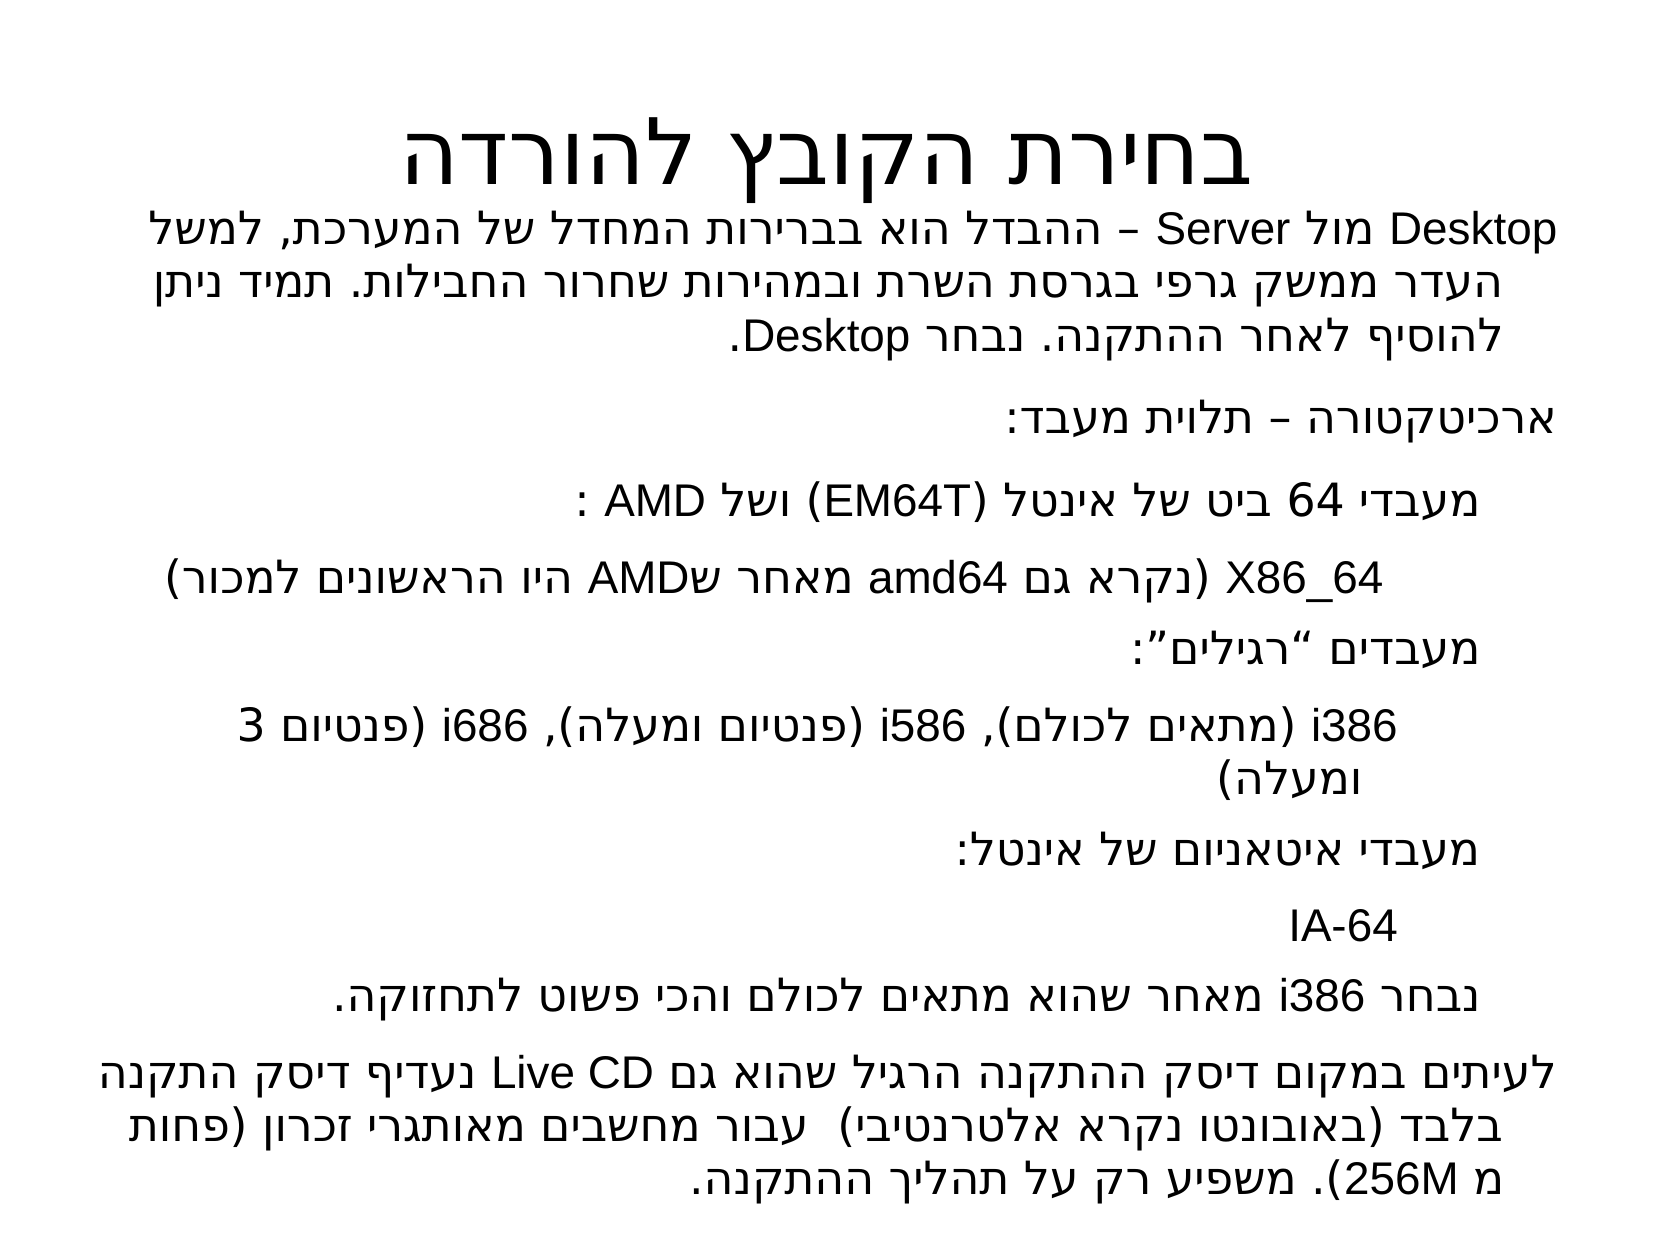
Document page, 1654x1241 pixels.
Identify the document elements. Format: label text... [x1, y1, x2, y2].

list Desktop מול Server – ההבדל הוא בברירות המחדל של המערכת, למשל העדר ממשק גרפי בגרסת השרת ובמהירות שחרור החבילות. תמיד ניתן להוסיף לאחר ההתקנה. נבחר Desktop. ארכיטקטורה – תלוית מעבד: מעבדי 64 ביט של אינטל (EM64T) ושל AMD : X86_64 (נקרא גם amd64 מאחר שAMD היו הראשונים למכור) מעבדים “רגילים”: i386 (מתאים לכולם), i586 (פנטיום ומעלה), i686 (פנטיום 3 ומעלה) מעבדי איטאניום של אינטל: IA-64 נבחר i386 מאחר שהוא מתאים לכולם והכי פשוט לתחזוקה. לעיתים במקום דיסק ההתקנה הרגיל שהוא גם Live CD נעדיף דיסק התקנה בלבד (באובונטו נקרא אלטרנטיבי) עבור מחשבים מאותגרי זכרון (פחות מ 256M). משפיע רק על תהליך ההתקנה. [86, 201, 1576, 1241]
title בחירת הקובץ להורדה [82, 49, 1571, 257]
